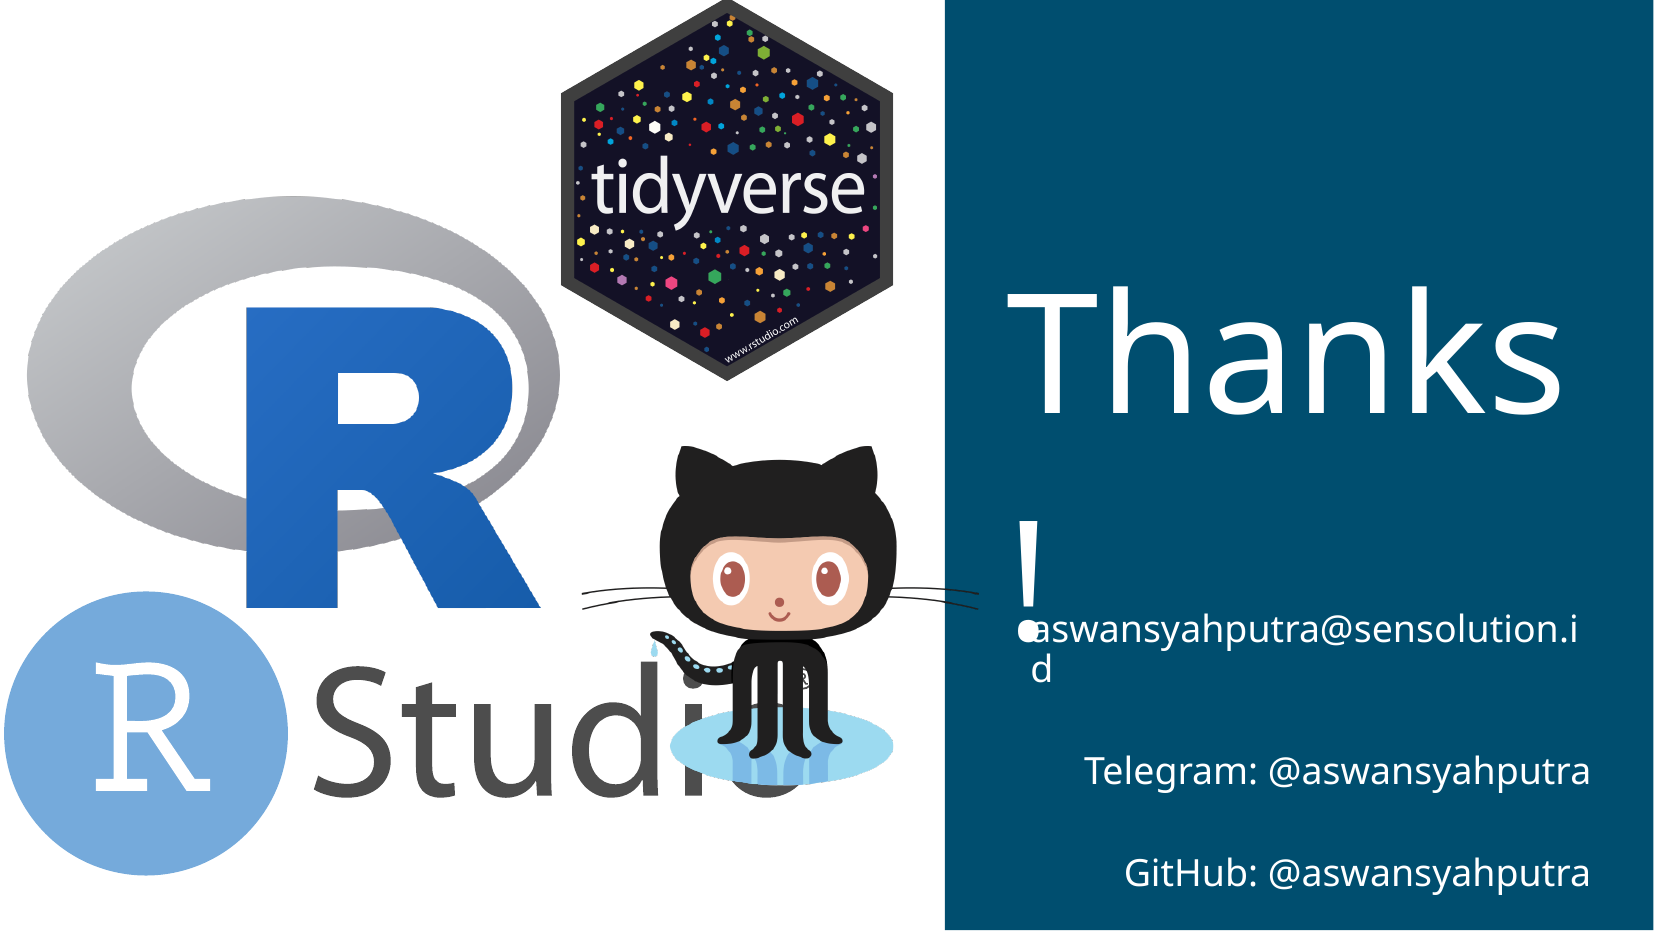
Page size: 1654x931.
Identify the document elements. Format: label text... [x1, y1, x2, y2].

picture [0, 0, 944, 877]
text_box aswansyahputra@sensolution.id Telegram: @aswansyahputra GitHub: @aswansyahputra www.aswansyahputra.com [1015, 594, 1607, 931]
text_box [944, 0, 1654, 931]
text_box Thanks! [992, 227, 1607, 455]
